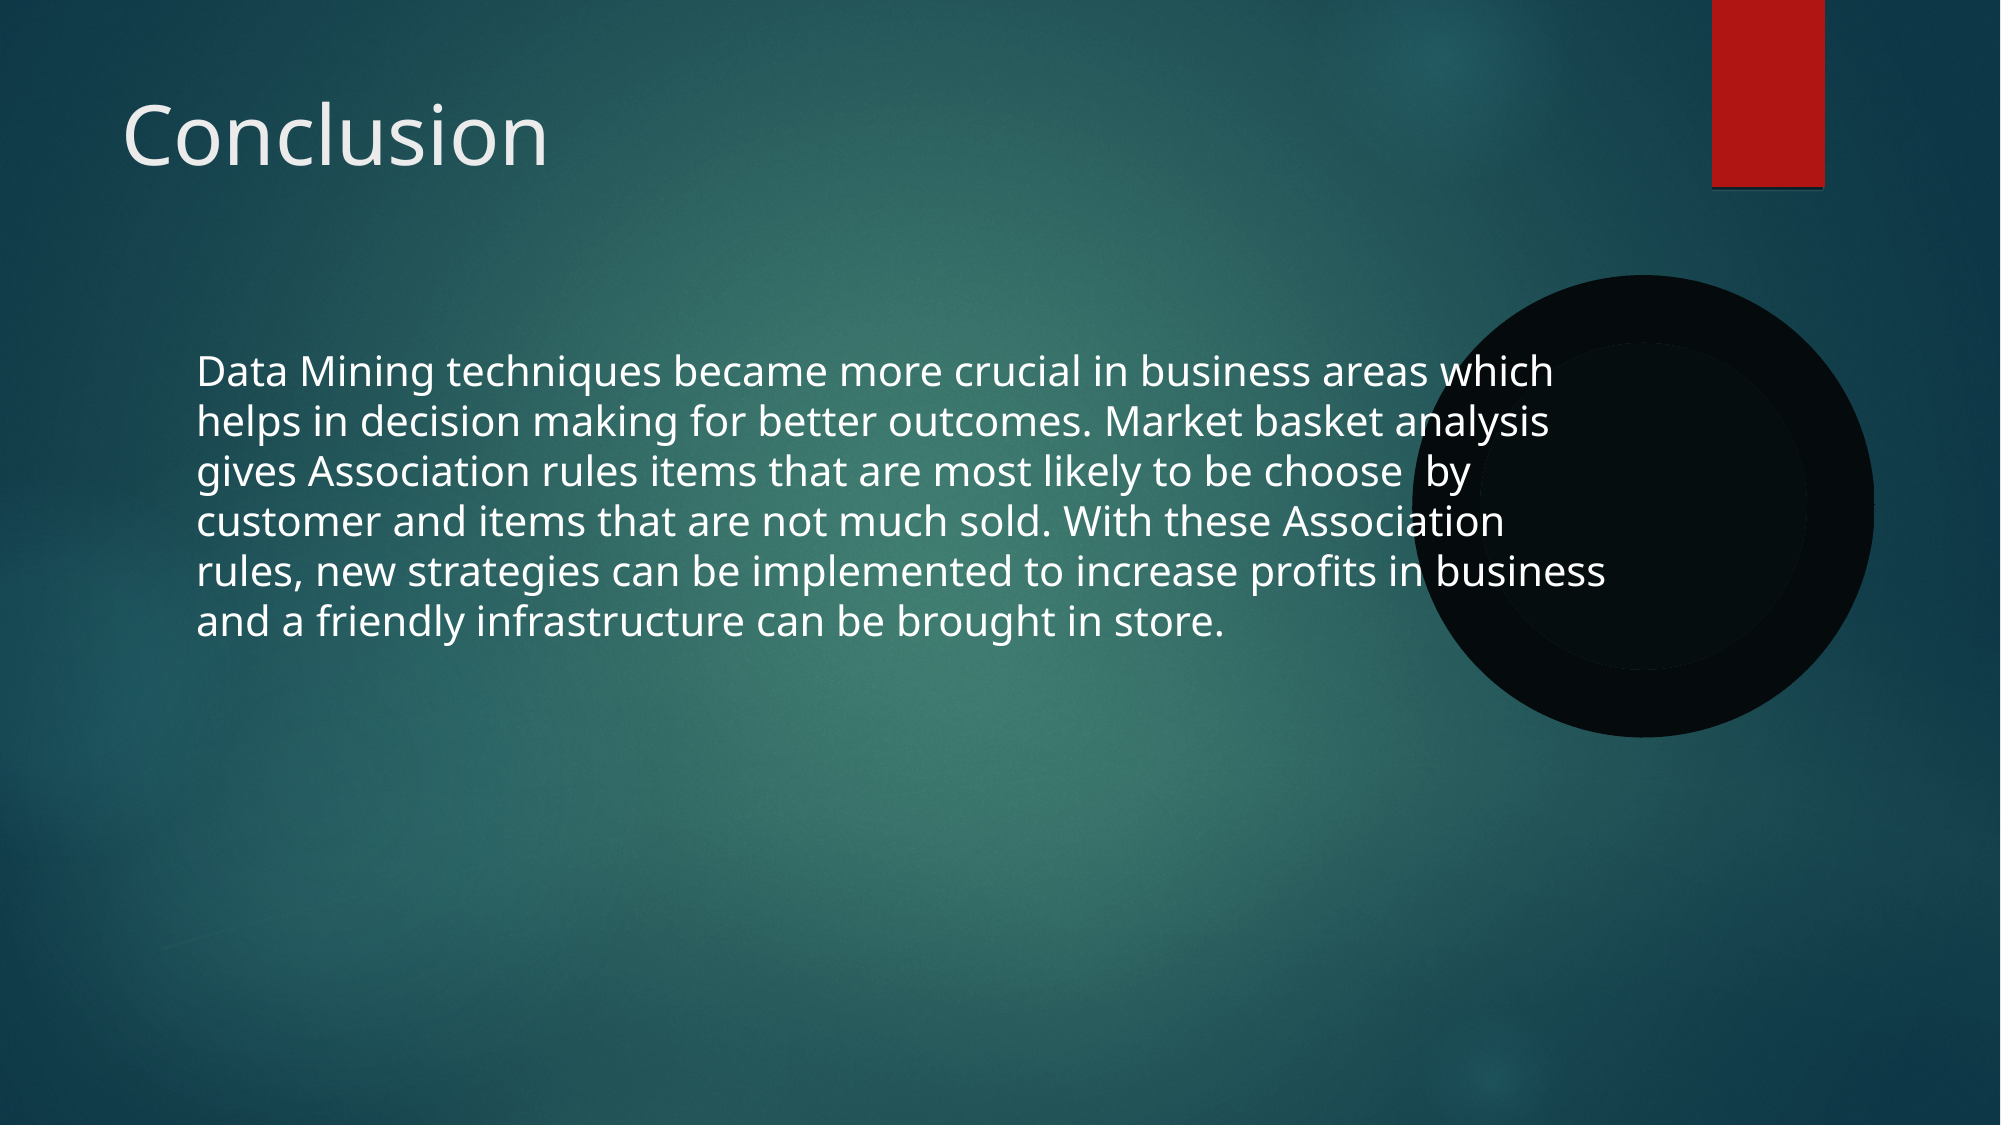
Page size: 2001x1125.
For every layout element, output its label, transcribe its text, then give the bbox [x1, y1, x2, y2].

list Data Mining techniques became more crucial in business areas which helps in decision making for better outcomes. Market basket analysis gives Association rules items that are most likely to be choose by customer and items that are not much sold. With these Association rules, new strategies can be implemented to increase profits in business and a friendly infrastructure can be brought in store. [181, 336, 1649, 1026]
title Conclusion [106, 74, 1649, 305]
